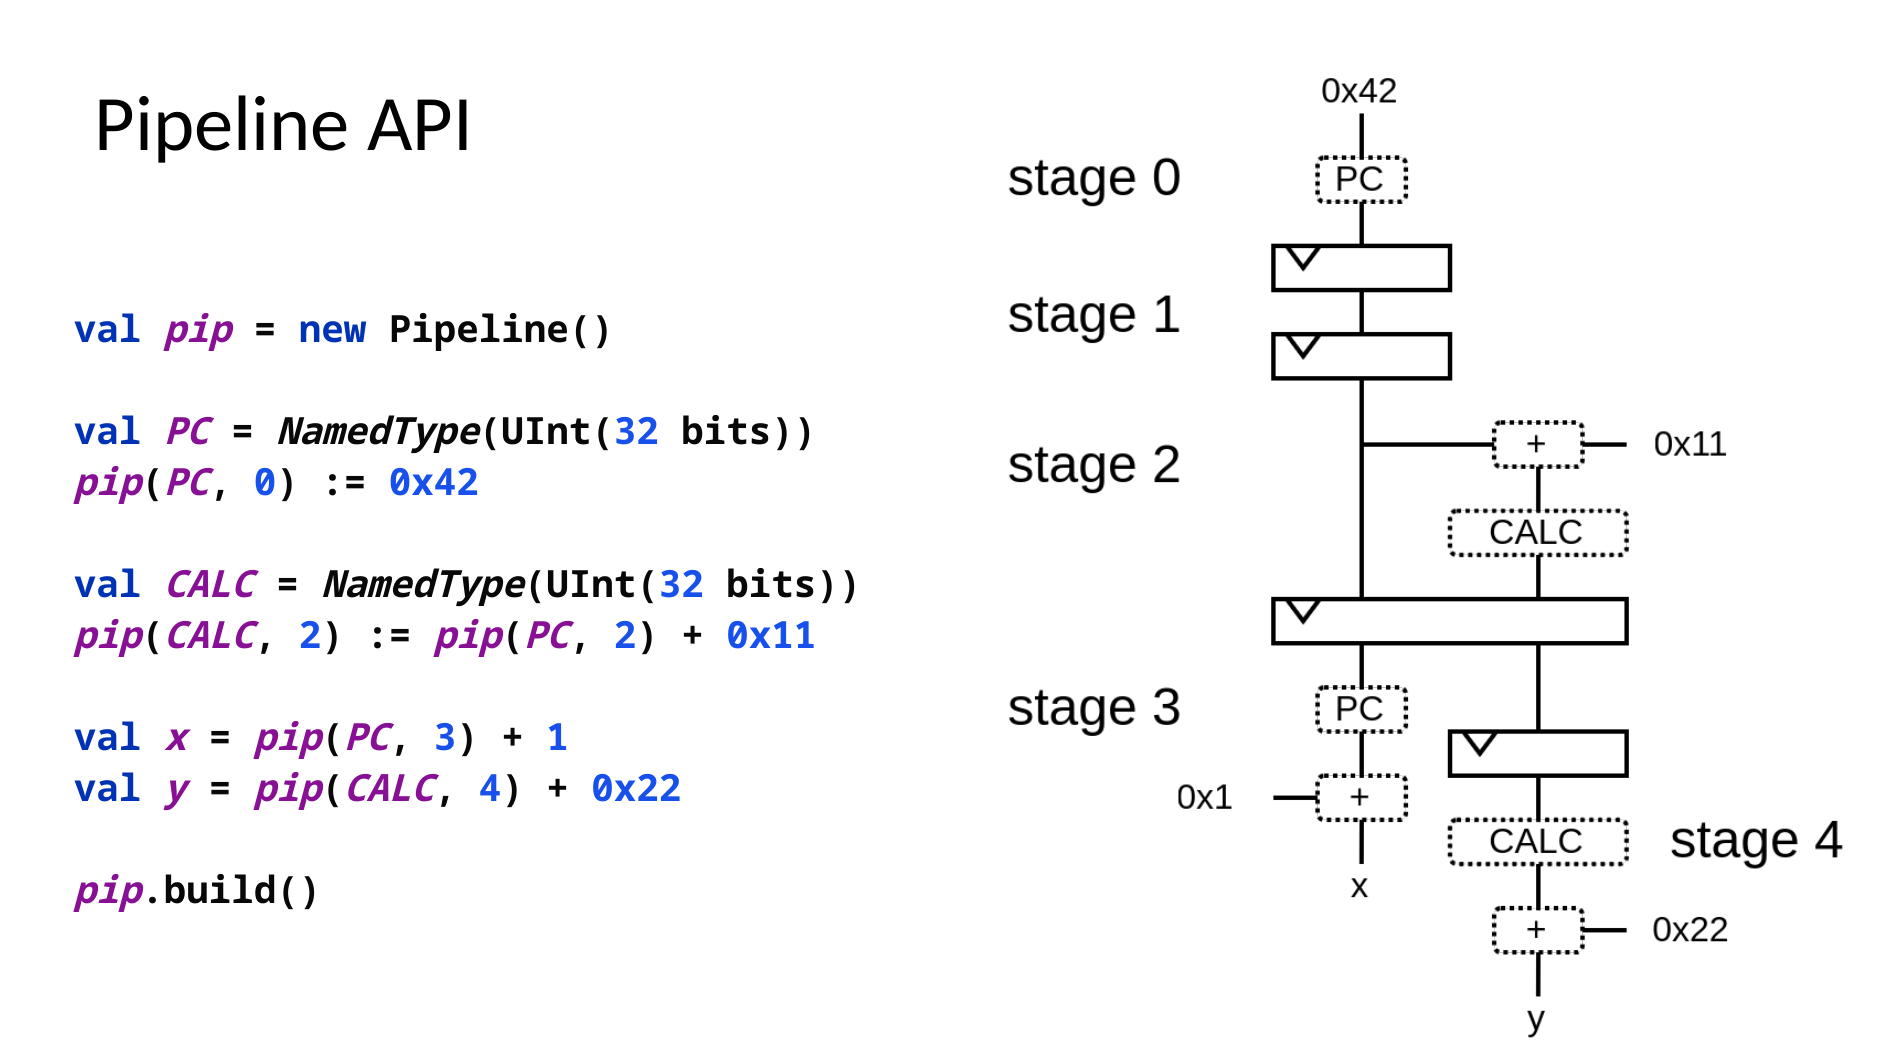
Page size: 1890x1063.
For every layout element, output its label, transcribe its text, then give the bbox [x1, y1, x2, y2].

text_box val pip = new Pipeline() val PC = NamedType(UInt(32 bits)) pip(PC, 0) := 0x42 val CALC = NamedType(UInt(32 bits)) pip(CALC, 2) := pip(PC, 2) + 0x11 val x = pip(PC, 3) + 1 val y = pip(CALC, 4) + 0x22 pip.build() [59, 295, 918, 1063]
title Pipeline API [94, 42, 918, 220]
picture [918, 23, 1890, 1063]
